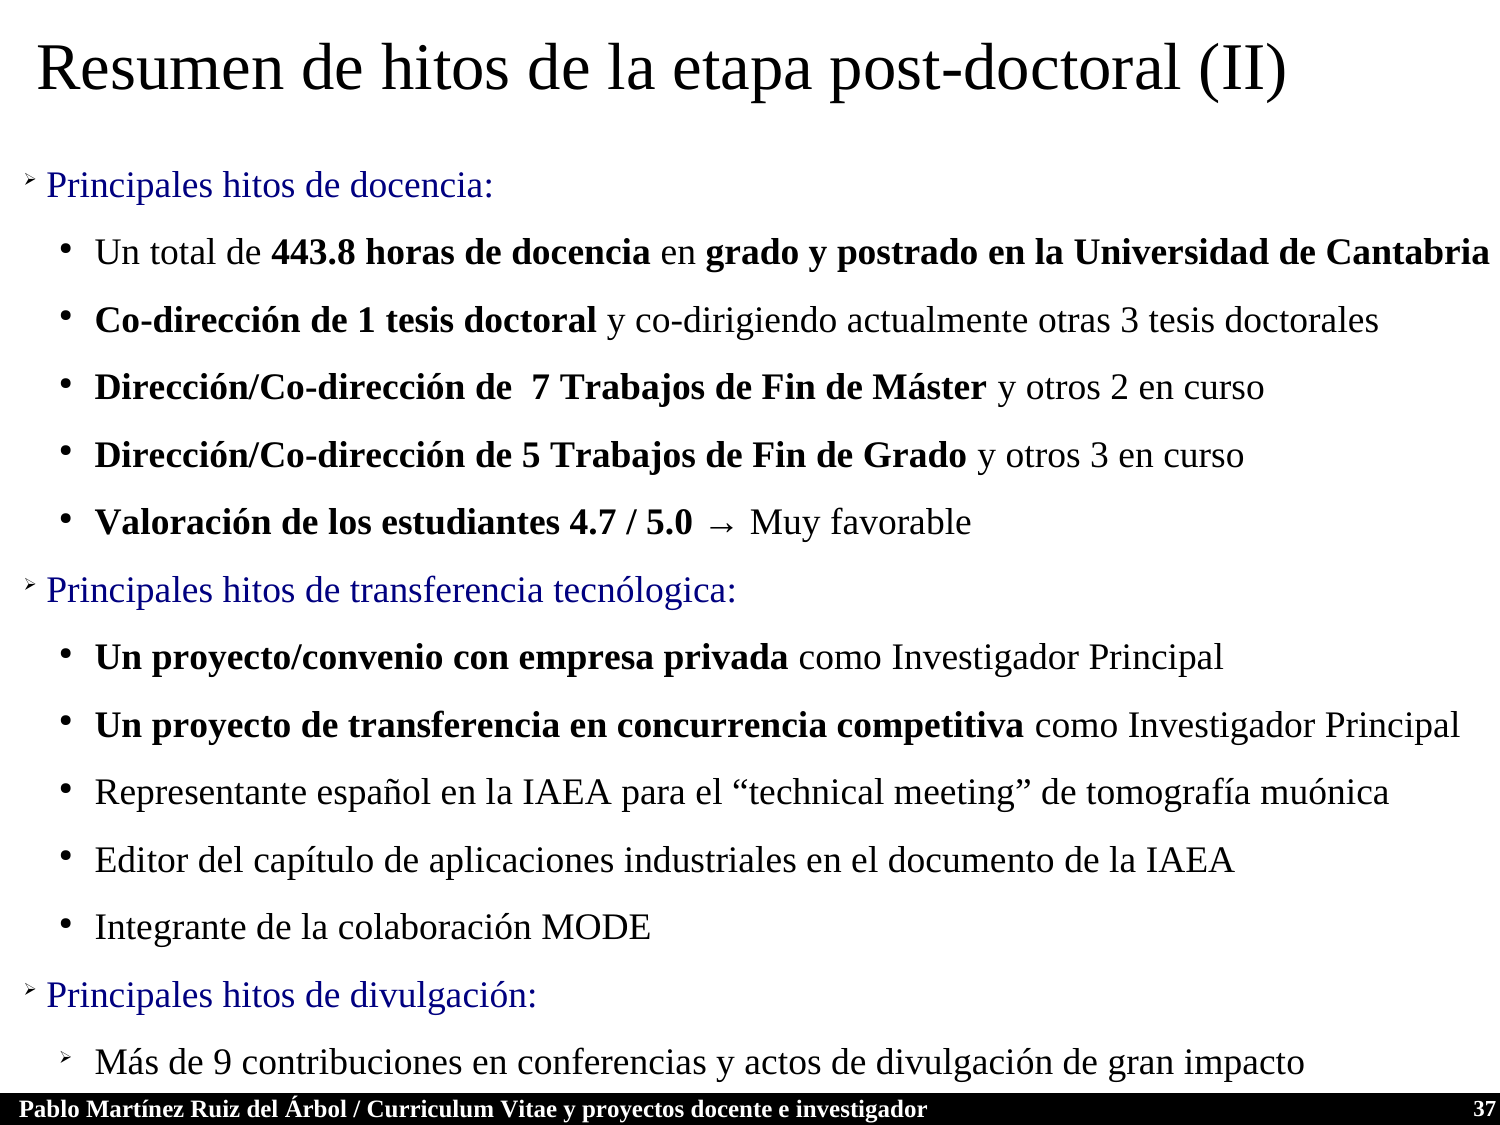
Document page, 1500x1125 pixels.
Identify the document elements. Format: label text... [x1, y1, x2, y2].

text_box Principales hitos de docencia: Un total de 443.8 horas de docencia en grado y postrado en la Universidad de Cantabria Co-dirección de 1 tesis doctoral y co-dirigiendo actualmente otras 3 tesis doctorales Dirección/Co-dirección de 7 Trabajos de Fin de Máster y otros 2 en curso Dirección/Co-dirección de 5 Trabajos de Fin de Grado y otros 3 en curso Valoración de los estudiantes 4.7 / 5.0 → Muy favorable Principales hitos de transferencia tecnólogica: Un proyecto/convenio con empresa privada como Investigador Principal Un proyecto de transferencia en concurrencia competitiva como Investigador Principal Representante español en la IAEA para el “technical meeting” de tomografía muónica Editor del capítulo de aplicaciones industriales en el documento de la IAEA Integrante de la colaboración MODE Principales hitos de divulgación: Más de 9 contribuciones en conferencias y actos de divulgación de gran impacto [4, 124, 1500, 867]
text_box Resumen de hitos de la etapa post-doctoral (II) [6, 14, 1321, 122]
